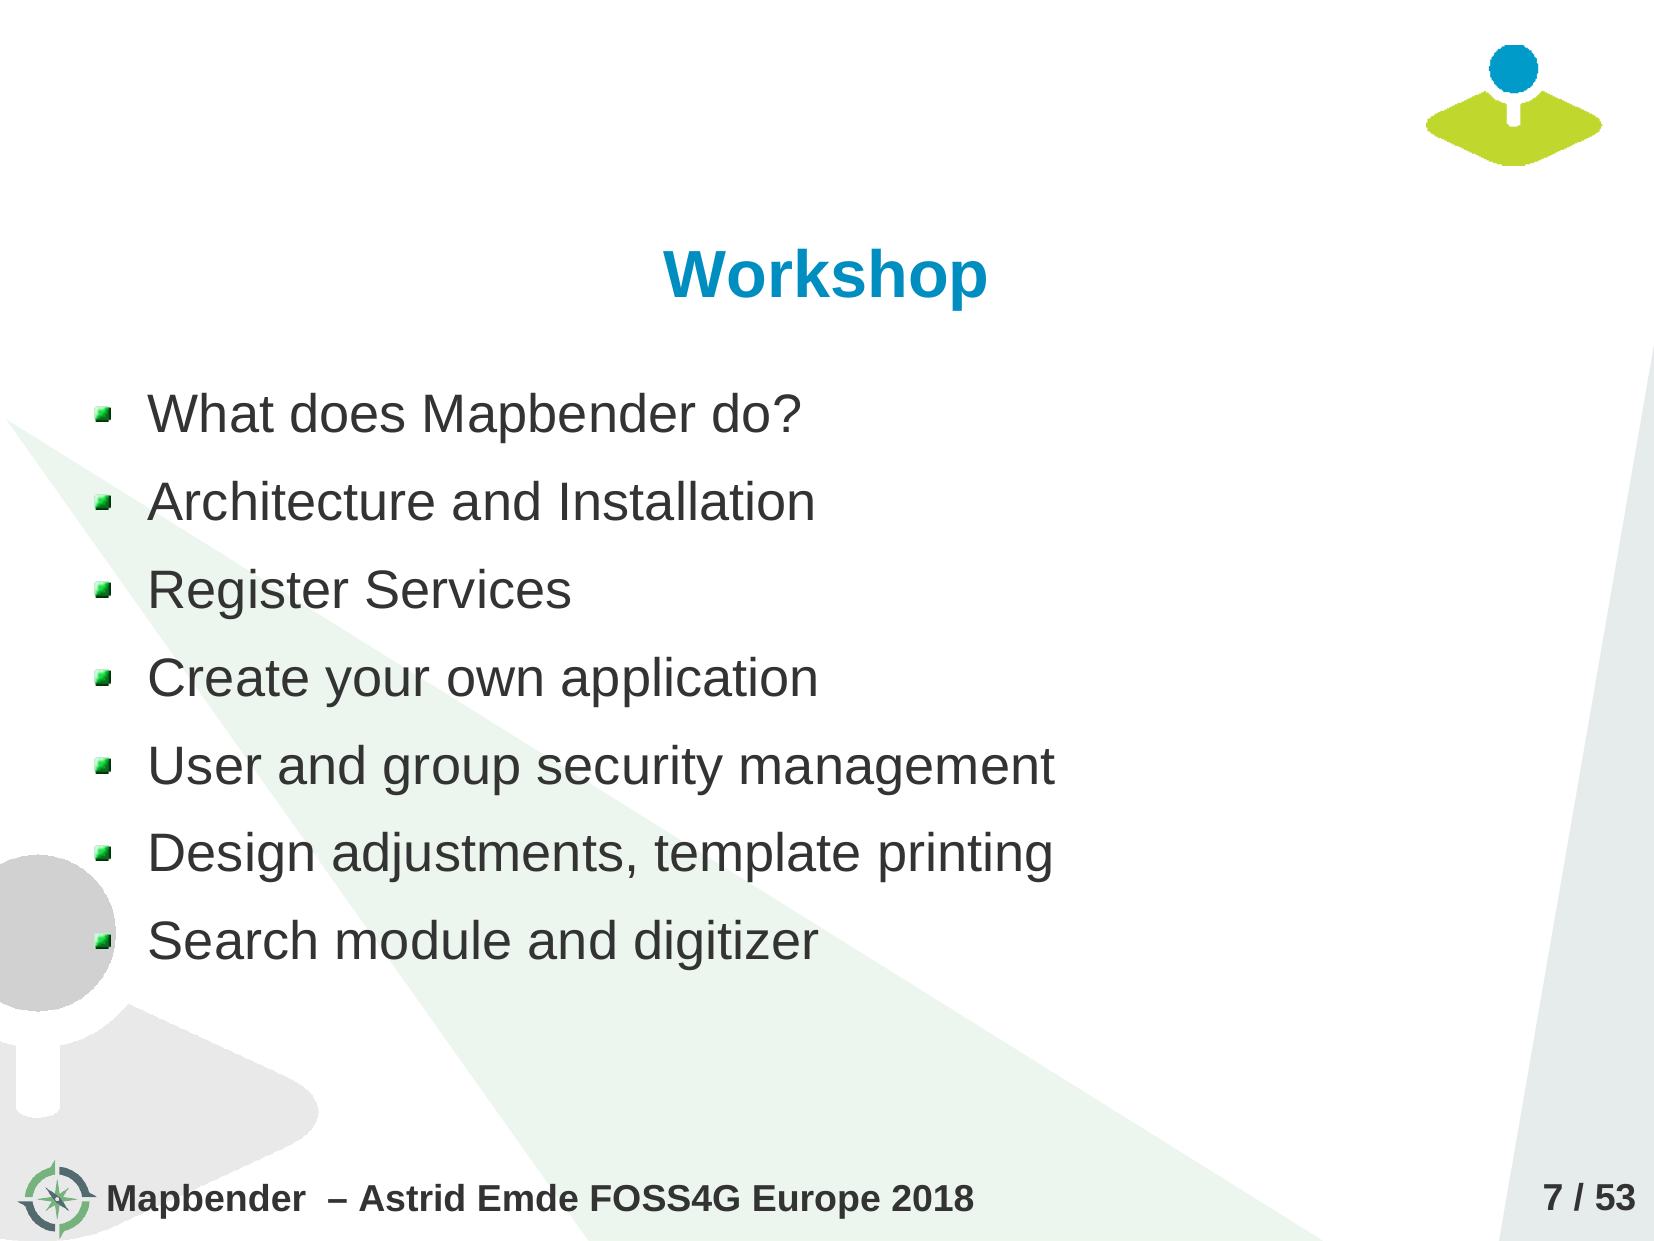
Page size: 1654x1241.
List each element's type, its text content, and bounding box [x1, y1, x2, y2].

picture [16, 1158, 98, 1240]
title Workshop [82, 200, 1571, 349]
picture [1426, 45, 1604, 166]
list What does Mapbender do? Architecture and Installation Register Services Create your own application User and group security management Design adjustments, template printing Search module and digitizer [76, 383, 1565, 1203]
